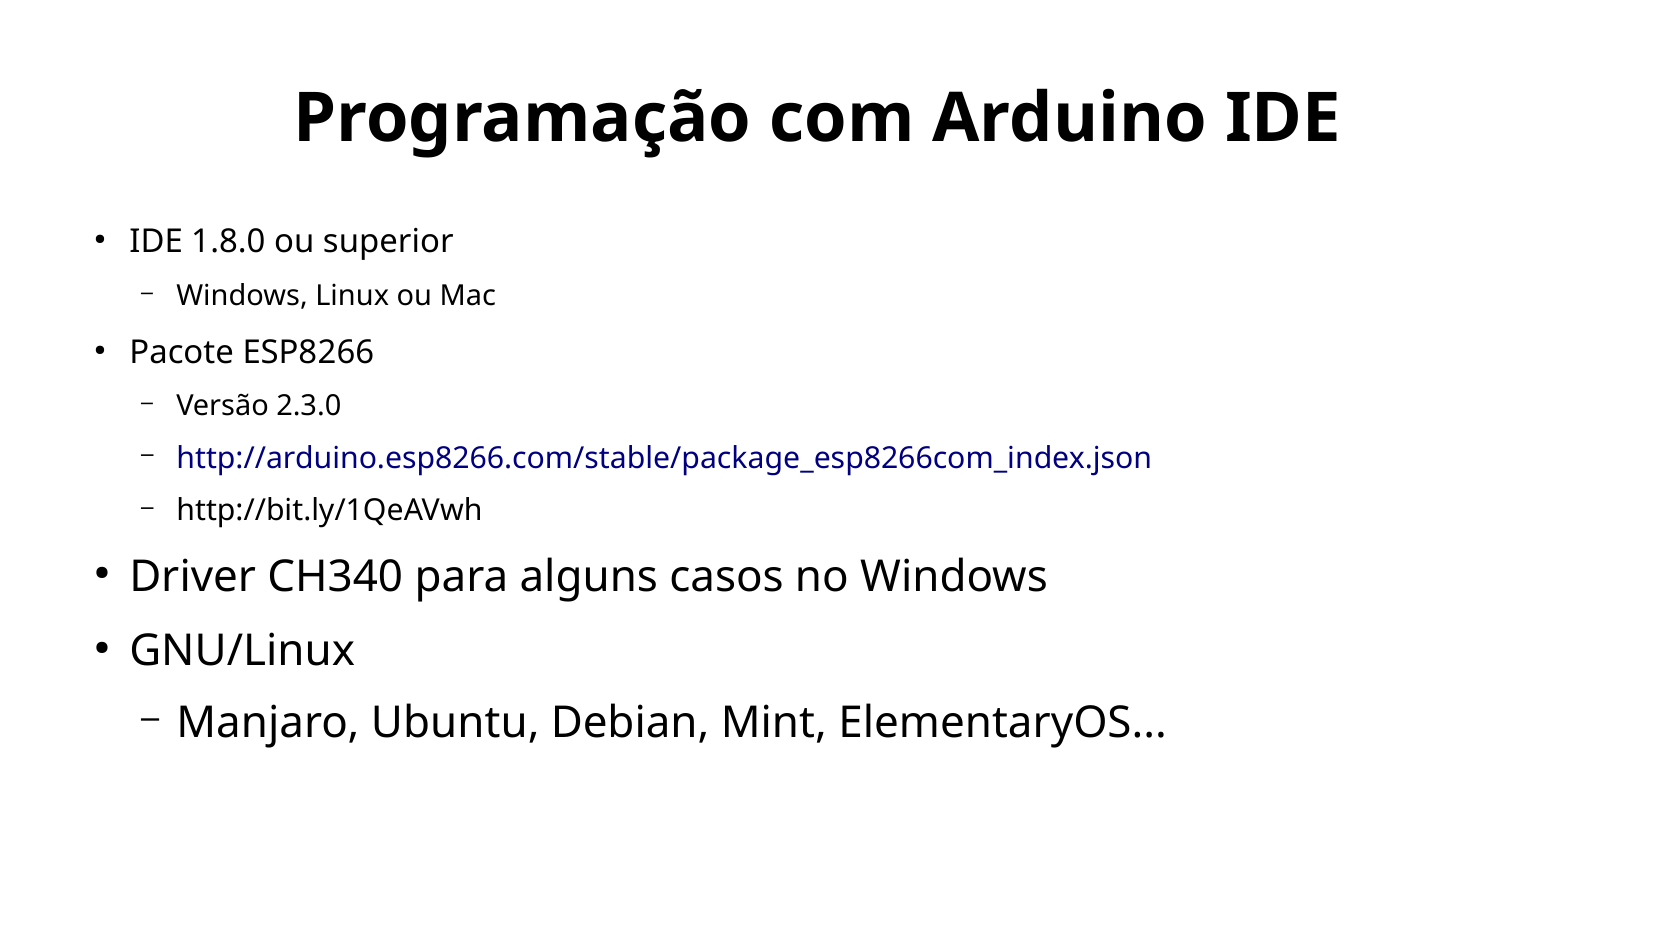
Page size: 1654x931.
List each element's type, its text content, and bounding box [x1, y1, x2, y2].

title Programação com Arduino IDE [82, 37, 1571, 193]
list IDE 1.8.0 ou superior Windows, Linux ou Mac Pacote ESP8266 Versão 2.3.0 http://arduino.esp8266.com/stable/package_esp8266com_index.json http://bit.ly/1QeAVwh Driver CH340 para alguns casos no Windows GNU/Linux Manjaro, Ubuntu, Debian, Mint, ElementaryOS... [82, 217, 1571, 758]
